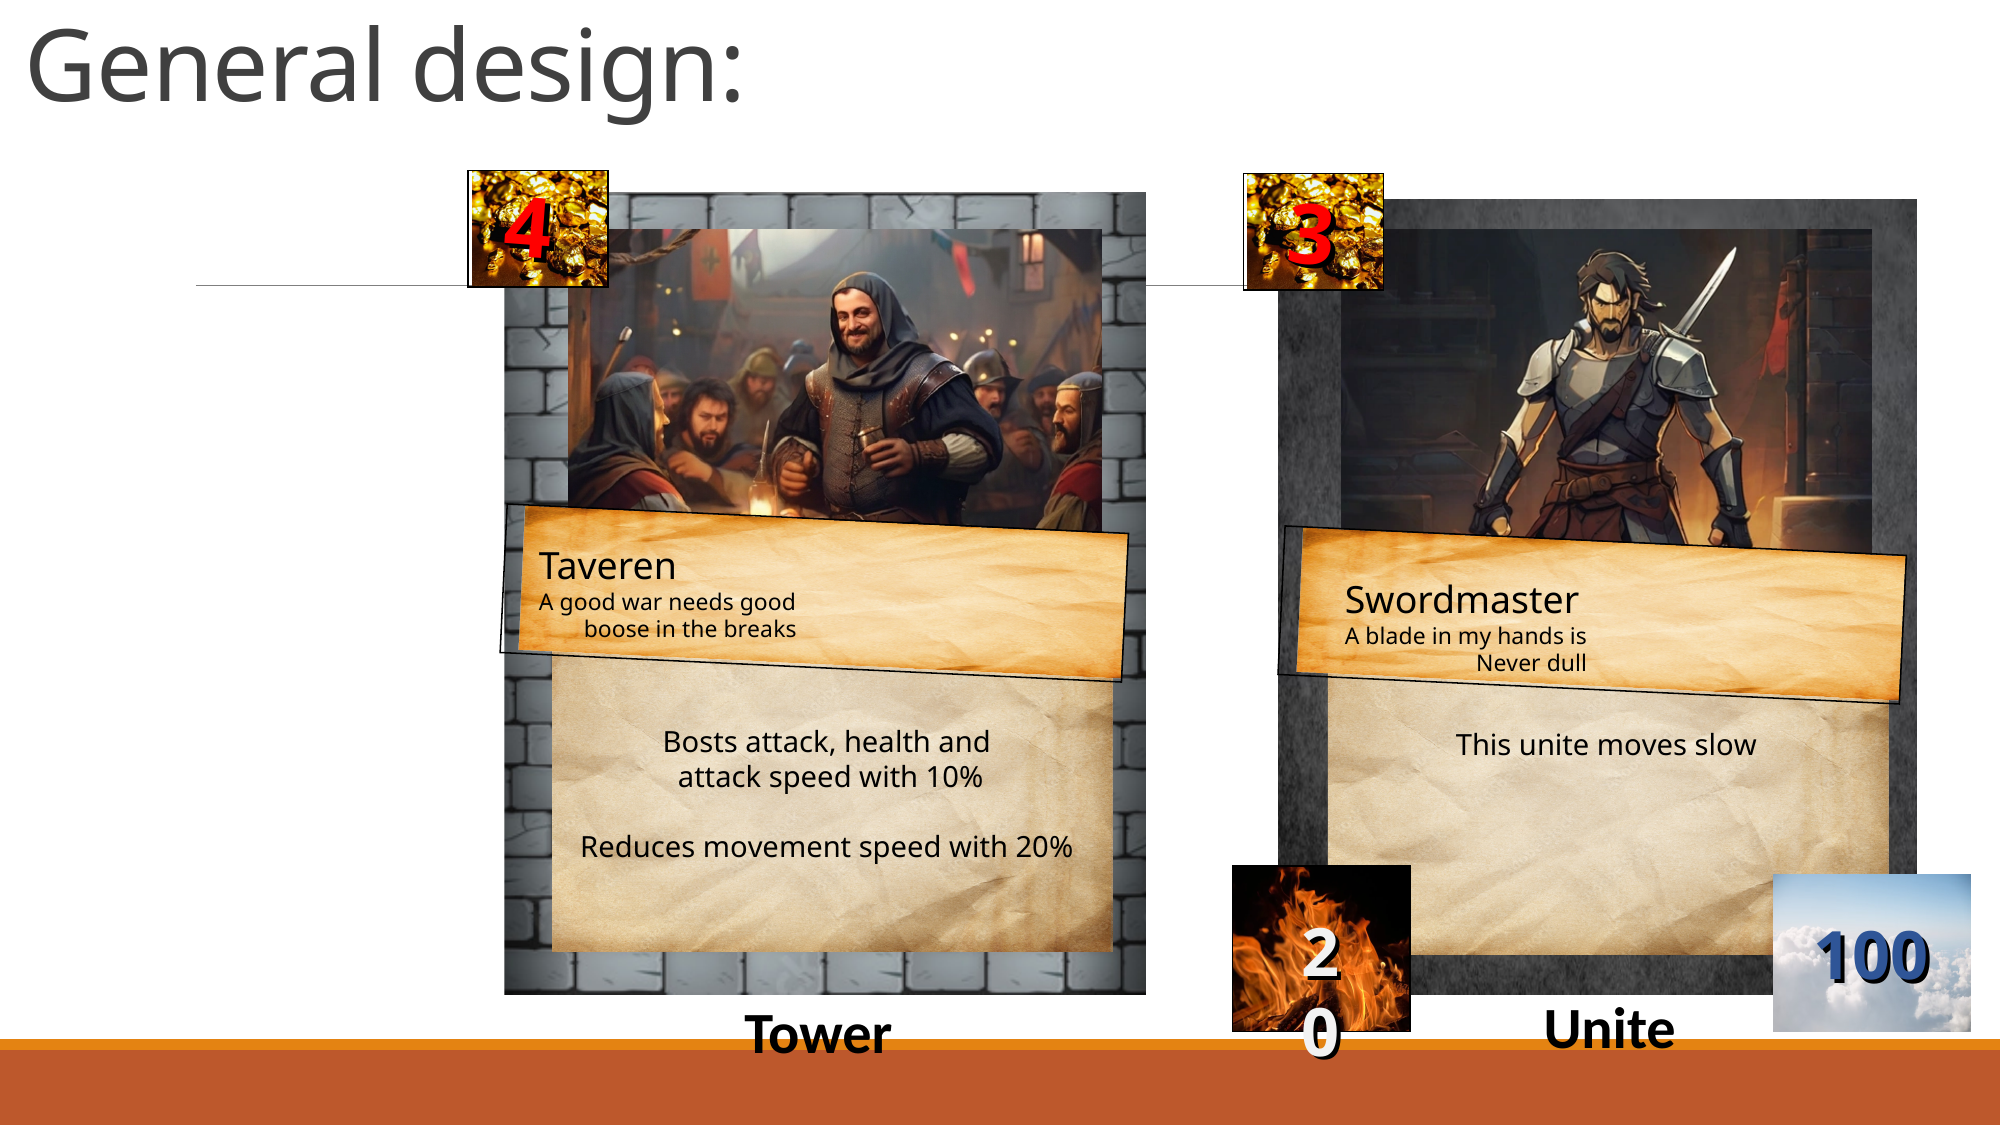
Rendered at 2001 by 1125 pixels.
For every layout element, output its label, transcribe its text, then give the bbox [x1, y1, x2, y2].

text_box This unite moves slow [1318, 719, 1894, 770]
text_box Swordmaster A blade in my hands is Never dull [1329, 568, 1905, 685]
text_box 3 [1268, 170, 1359, 293]
picture [468, 171, 608, 287]
picture [1278, 199, 1971, 1032]
text_box Tower [729, 988, 1066, 1074]
text_box Bosts attack, health and attack speed with 10% Reduces movement speed with 20% [543, 716, 1119, 873]
picture [1244, 174, 1302, 290]
picture [500, 504, 1128, 682]
picture [1233, 866, 1410, 1031]
text_box Taveren A good war needs good boose in the breaks [523, 534, 1100, 652]
text_box 20 [1267, 902, 1374, 998]
picture [1516, 685, 1900, 704]
text_box 4 [485, 163, 576, 286]
picture [1318, 1019, 1327, 1031]
text_box 100 [1798, 905, 1954, 1002]
picture [1278, 526, 1906, 677]
text_box Unite [1528, 983, 1865, 1069]
title General design: [9, 0, 1660, 130]
picture [1334, 174, 1383, 290]
picture [504, 192, 1146, 995]
